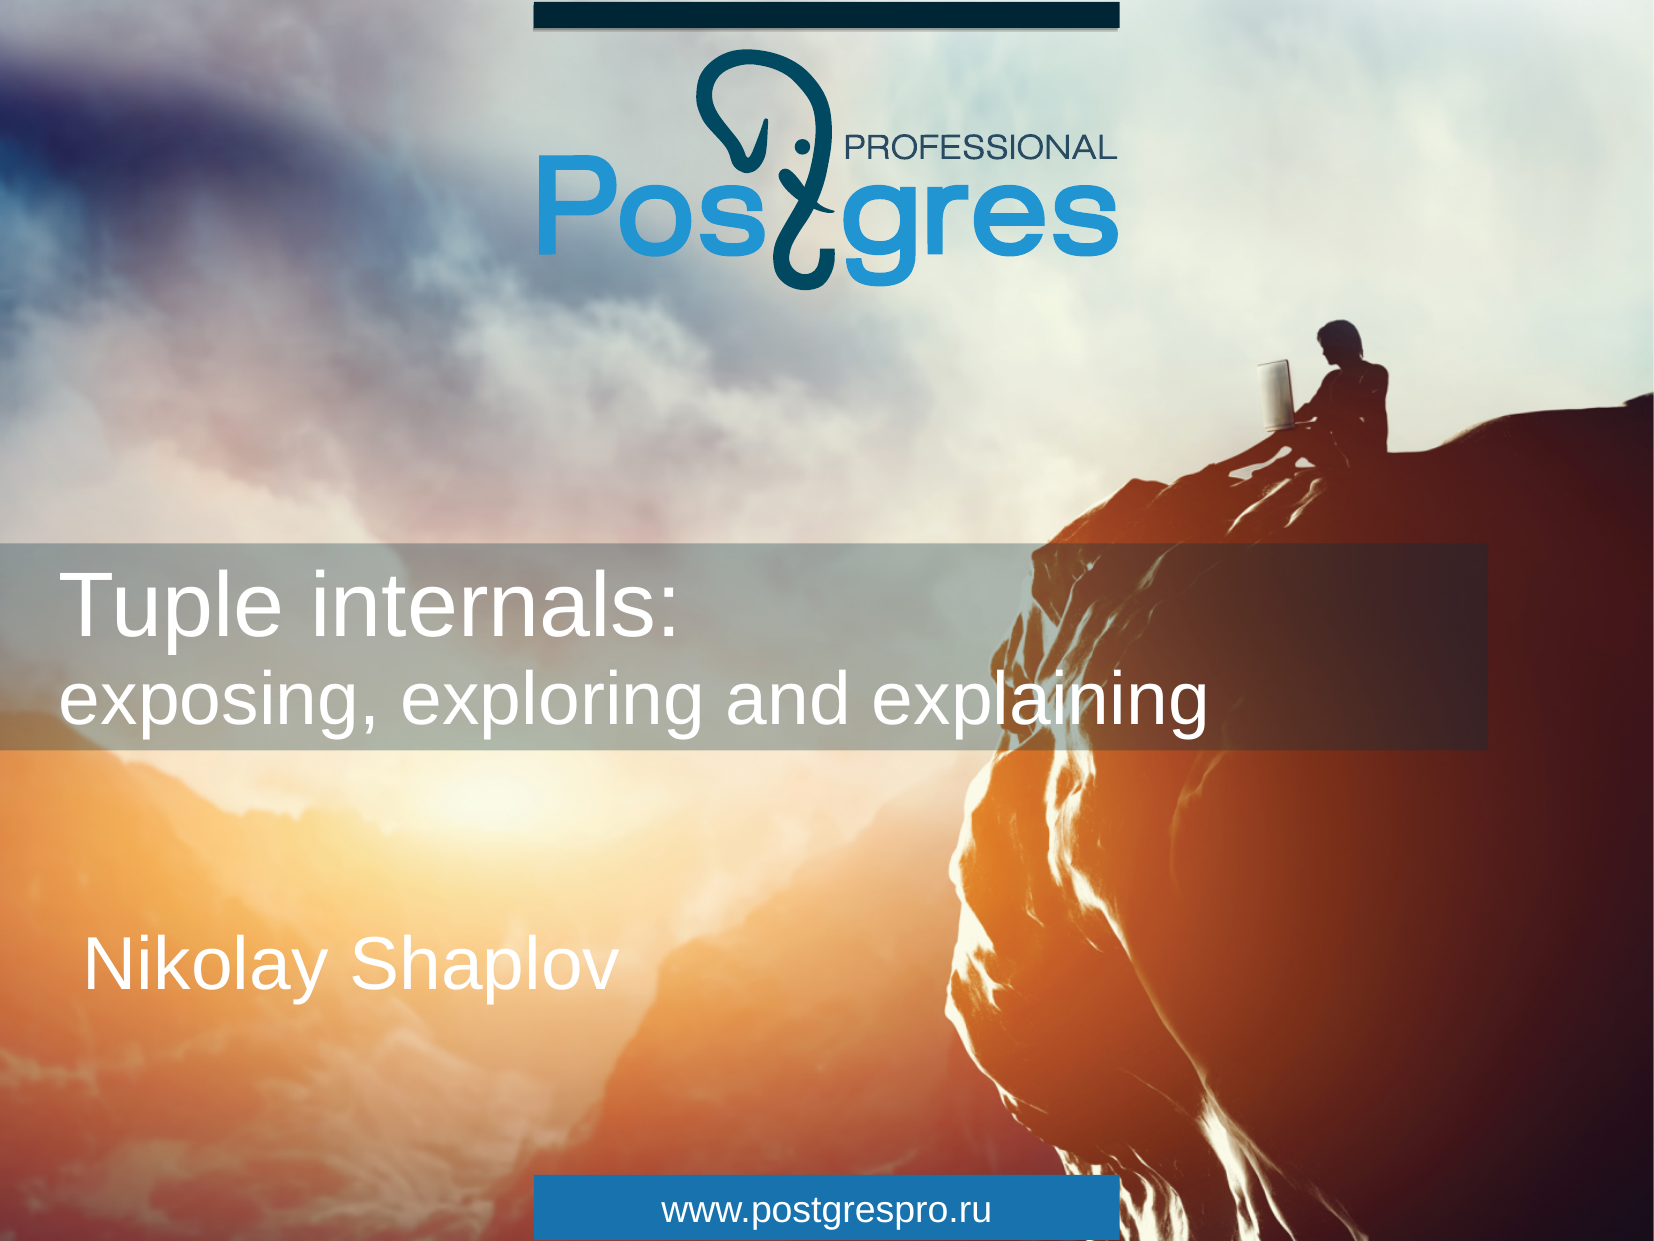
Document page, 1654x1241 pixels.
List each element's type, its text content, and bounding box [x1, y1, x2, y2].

title Tuple internals: exposing, exploring and explaining [0, 543, 1489, 751]
picture [0, 0, 1654, 1241]
list Nikolay Shaplov [82, 921, 922, 1087]
